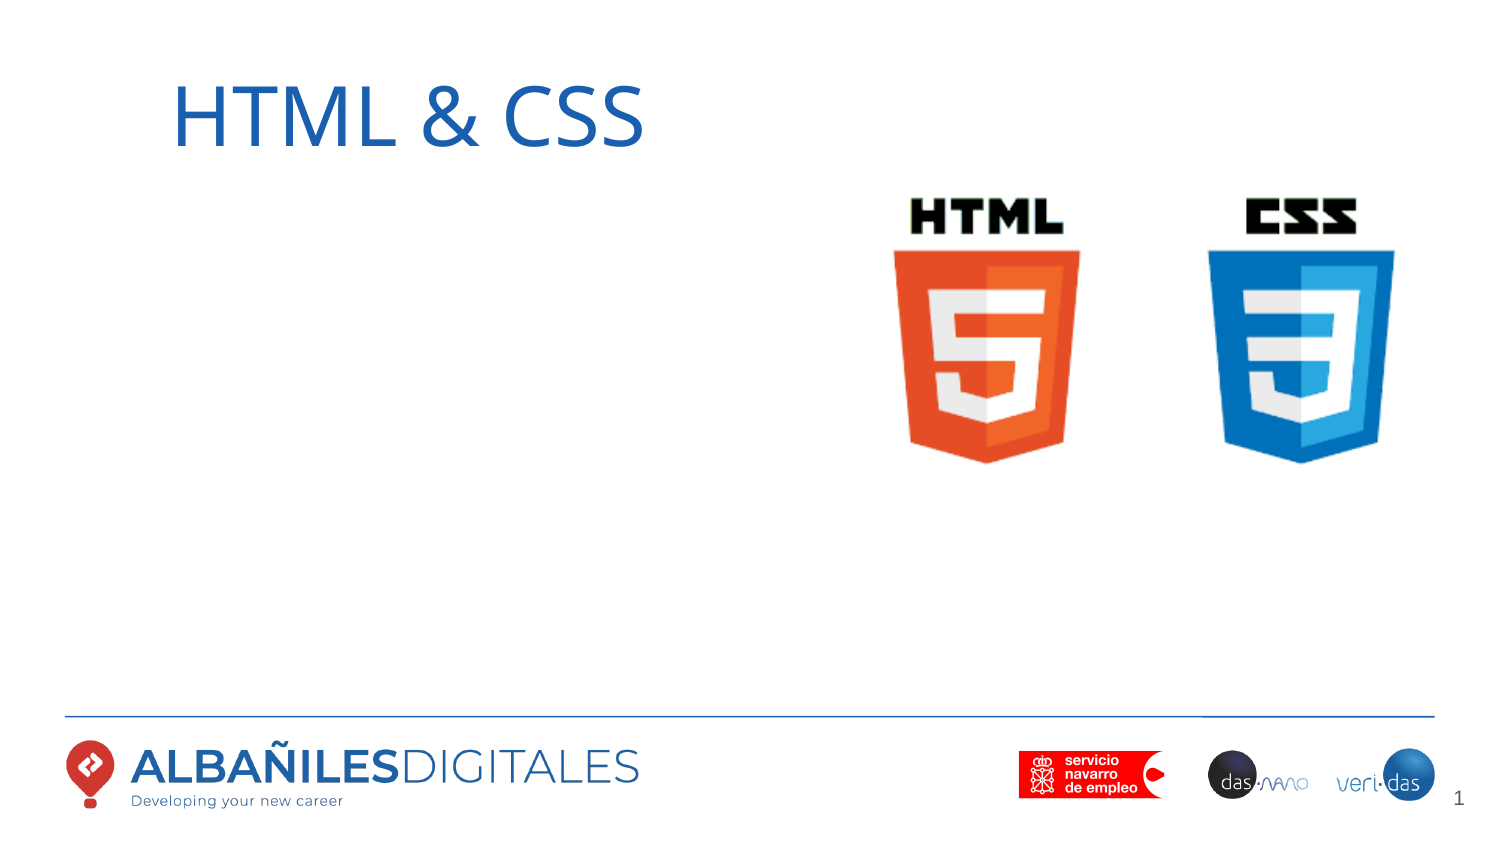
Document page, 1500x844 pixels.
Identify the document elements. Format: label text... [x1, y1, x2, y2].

picture [1018, 750, 1165, 799]
picture [66, 740, 641, 809]
text_box HTML & CSS [170, 74, 988, 165]
slide_number <number> [1389, 764, 1480, 830]
picture [1208, 750, 1308, 799]
picture [820, 181, 1500, 482]
picture [1336, 748, 1435, 801]
